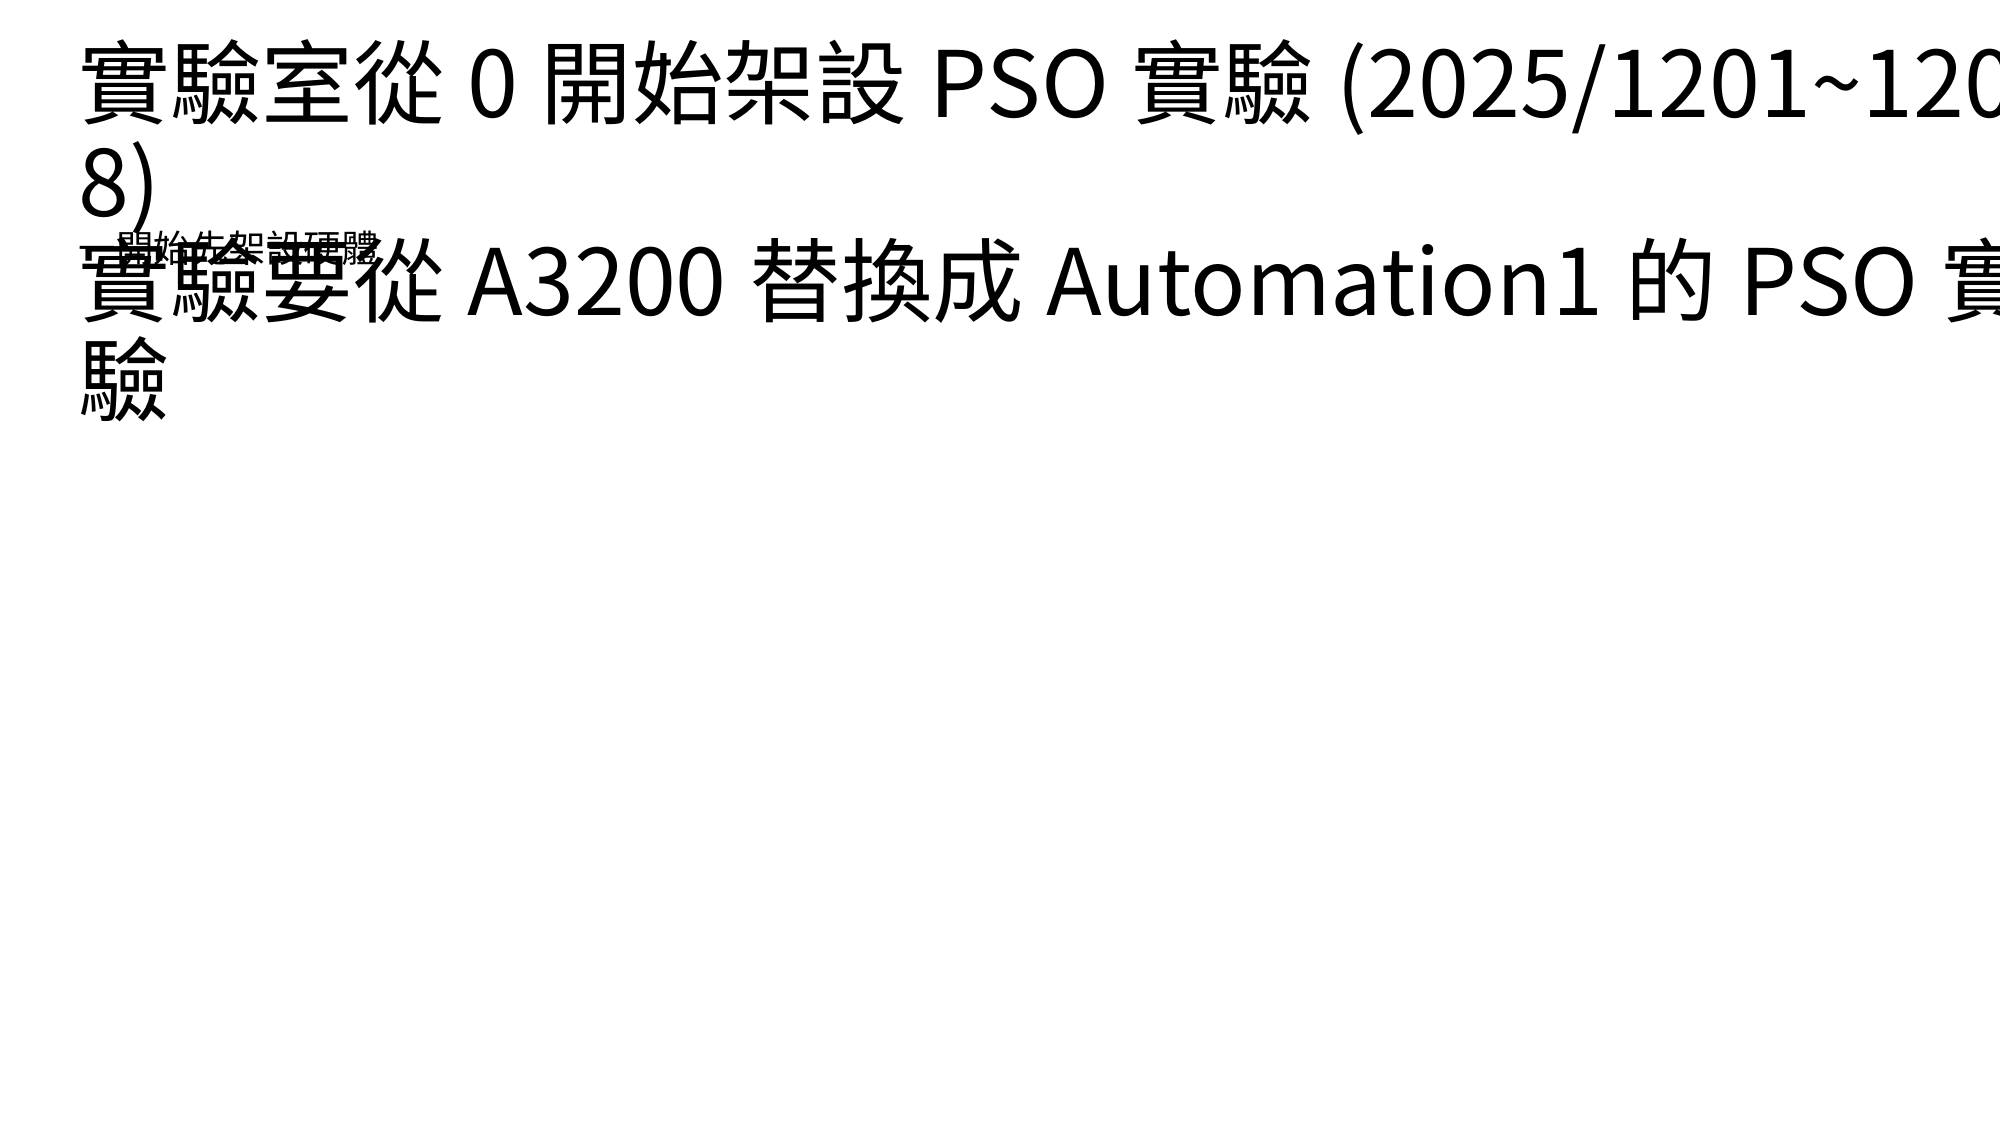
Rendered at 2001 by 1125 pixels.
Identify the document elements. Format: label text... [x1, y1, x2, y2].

text_box 一開始先架設硬體 [63, 218, 1156, 278]
title 實驗室從0開始架設PSO實驗(2025/1201~1208) 實驗要從A3200替換成Automation1的PSO實驗 [63, 30, 2000, 249]
